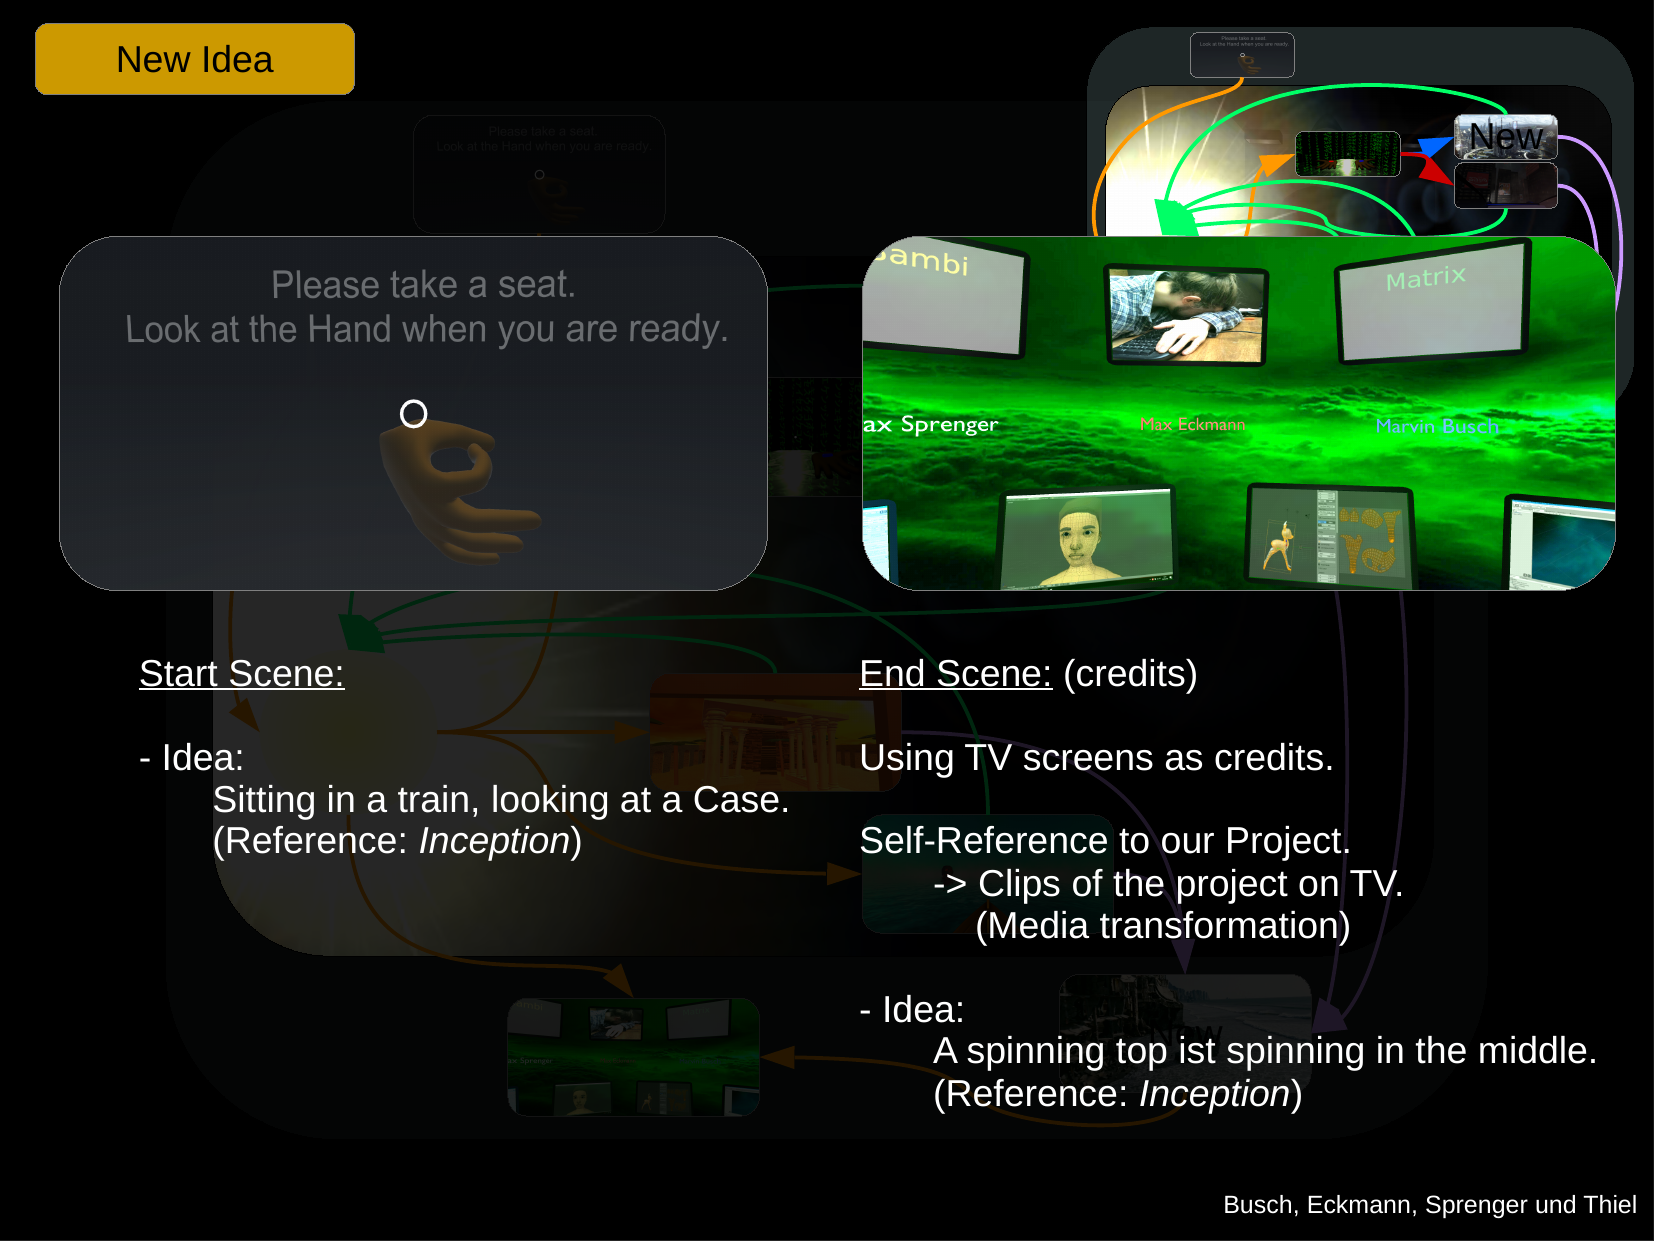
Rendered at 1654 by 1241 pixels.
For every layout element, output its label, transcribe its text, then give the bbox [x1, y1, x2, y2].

text_box New Idea [35, 23, 355, 95]
text_box [0, 0, 1654, 1241]
text_box Busch, Eckmann, Sprenger und Thiel [1208, 1183, 1654, 1241]
text_box New [1454, 114, 1558, 160]
text_box End Scene: (credits) Using TV screens as credits. Self-Reference to our Project. -> Clips of the project on TV. (Media transformation) - Idea: A spinning top ist spinning in the middle. (Reference: Inception) [844, 644, 1614, 1123]
text_box Start Scene: - Idea: Sitting in a train, looking at a Case. (Reference: Inception) [124, 644, 806, 870]
